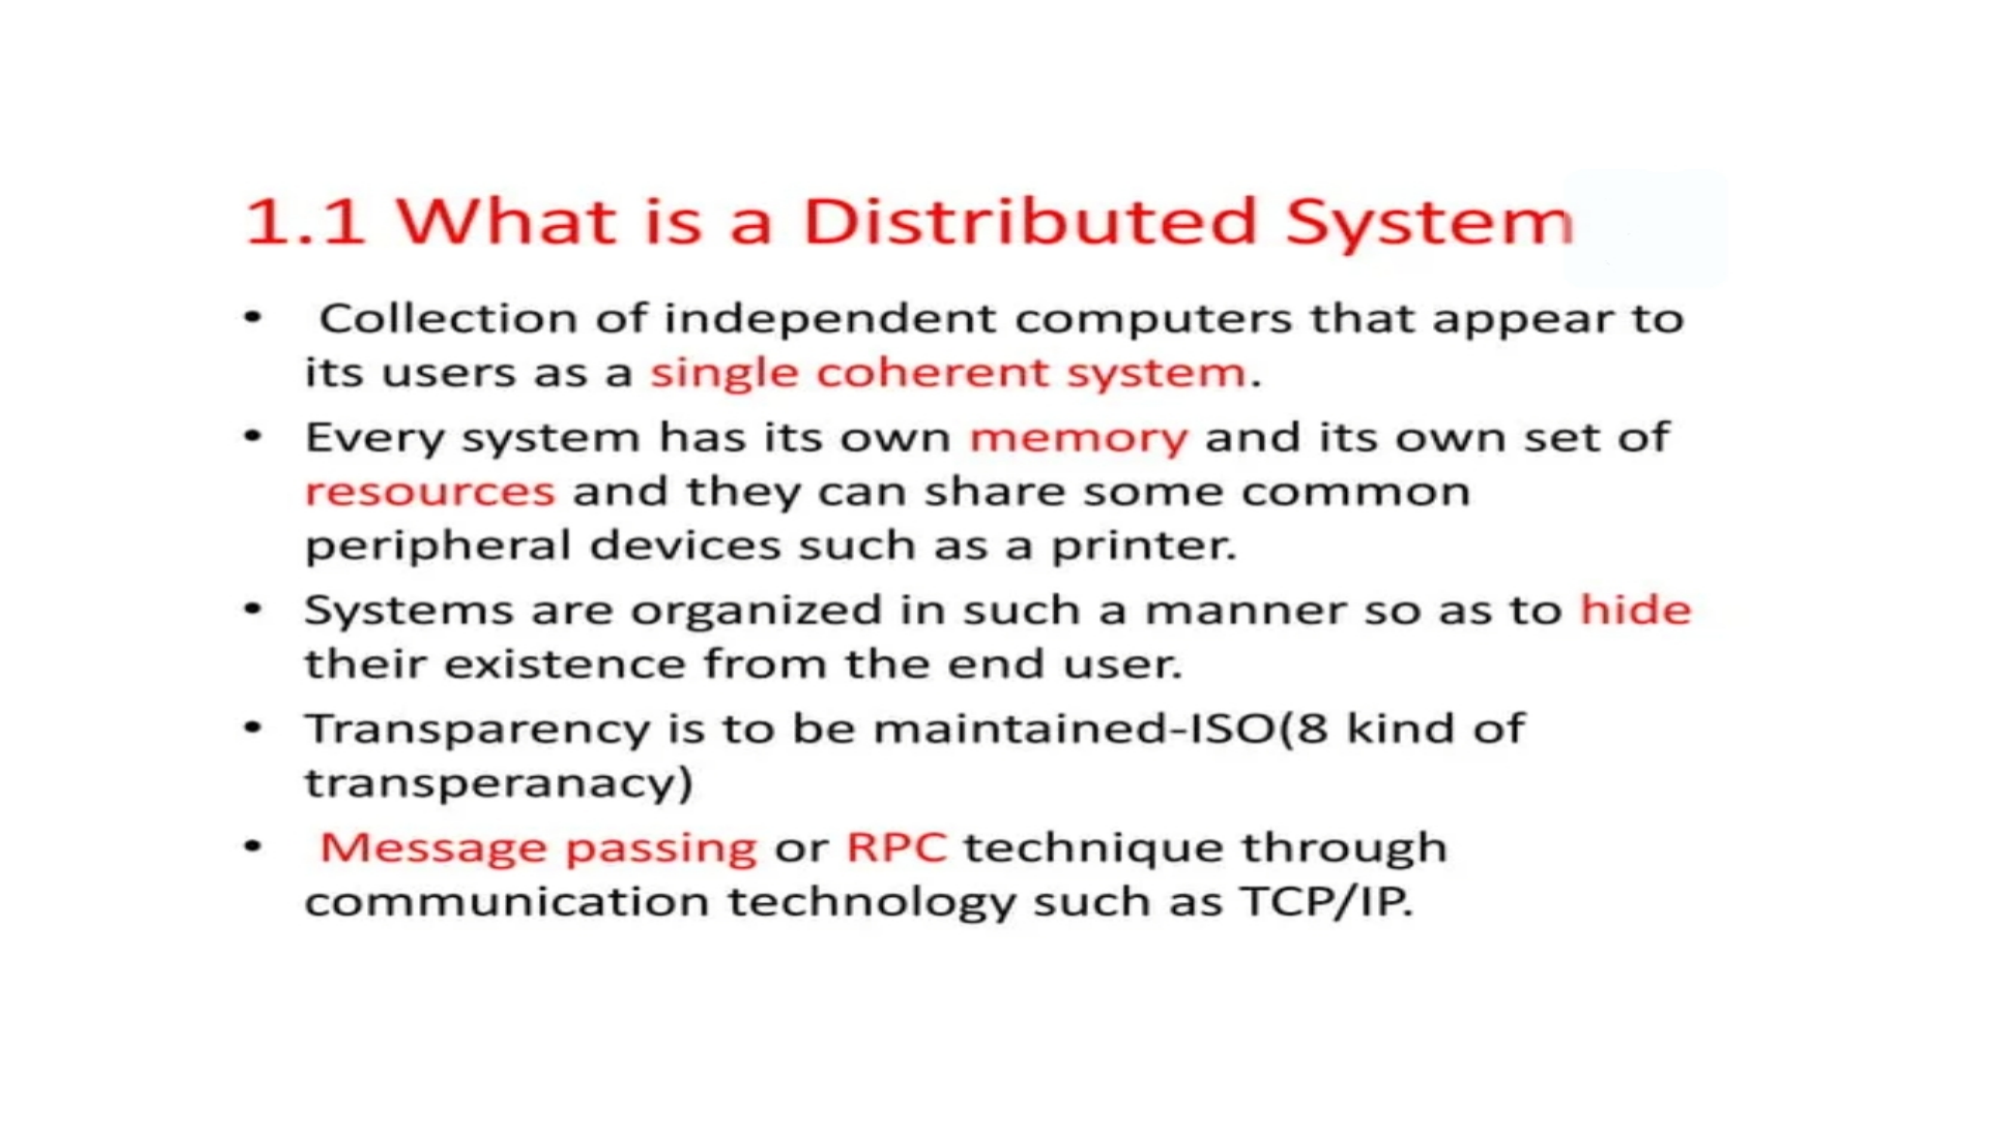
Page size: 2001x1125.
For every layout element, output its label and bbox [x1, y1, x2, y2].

picture [169, 132, 1770, 988]
